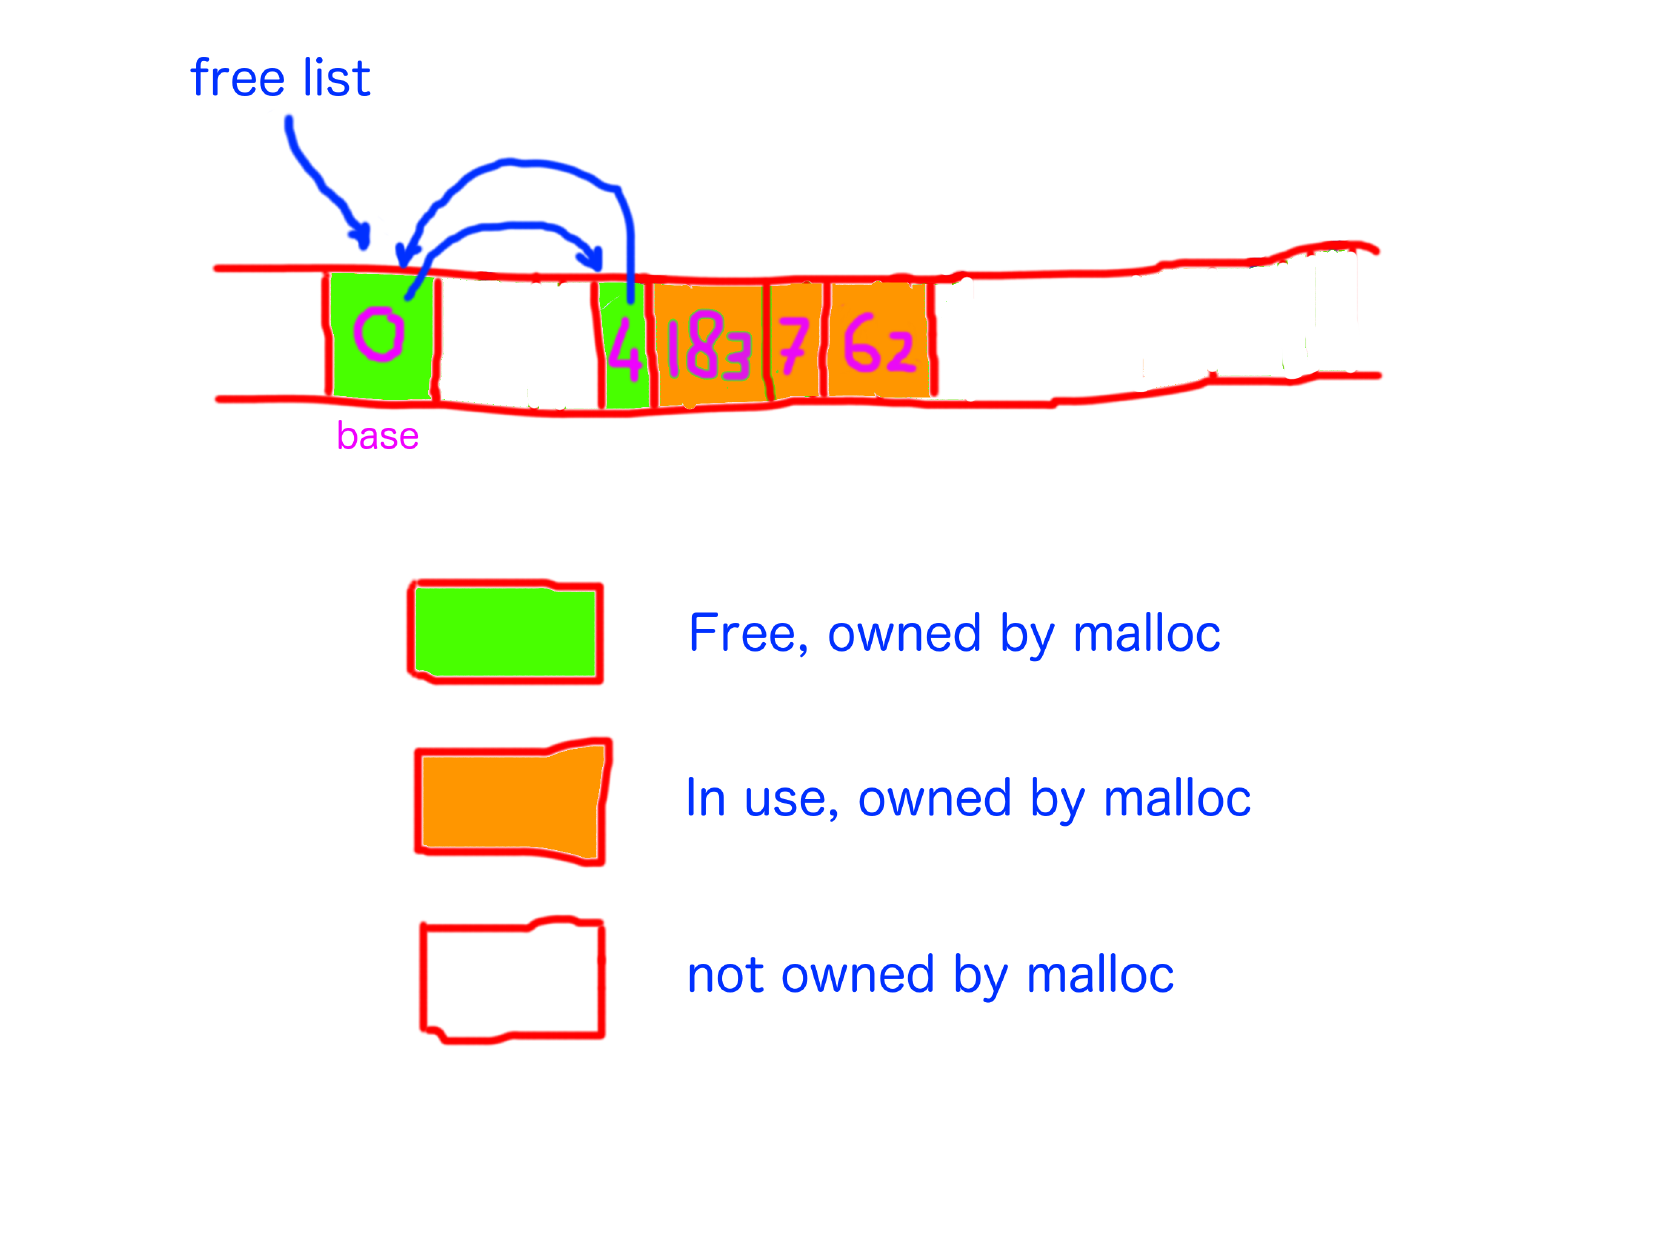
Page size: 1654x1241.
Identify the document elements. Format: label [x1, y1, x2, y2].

picture [165, 0, 1406, 1237]
